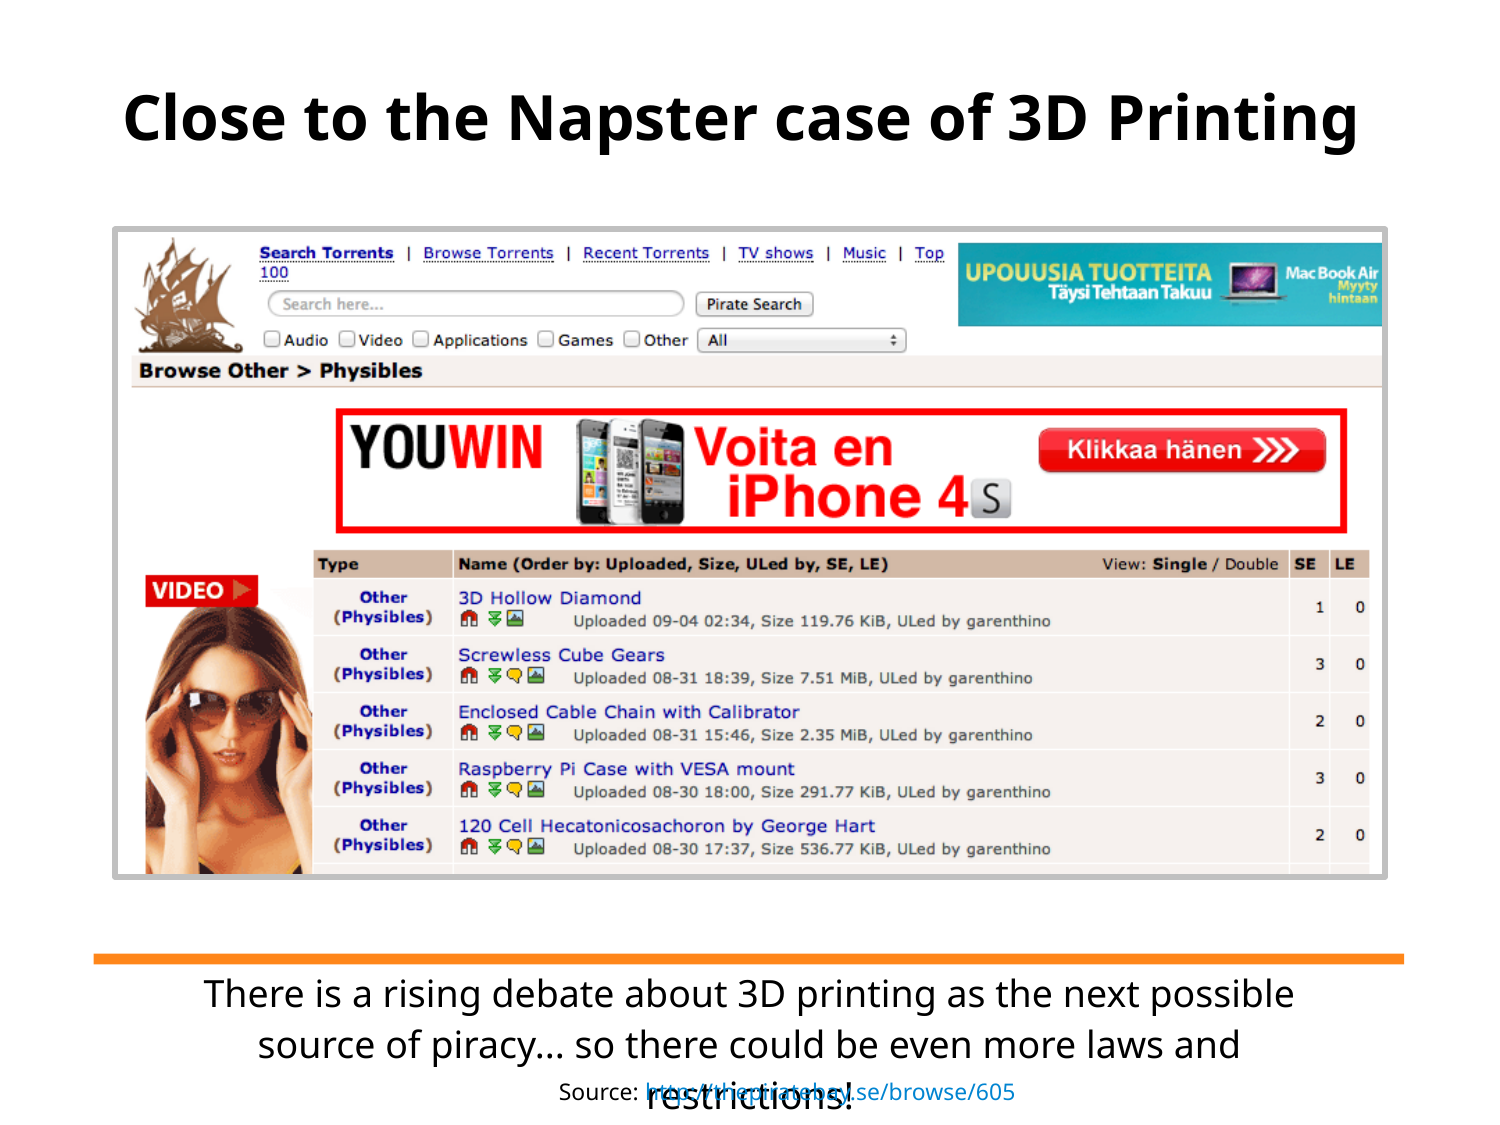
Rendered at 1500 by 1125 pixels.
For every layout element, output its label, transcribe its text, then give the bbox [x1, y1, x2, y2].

text_box There is a rising debate about 3D printing as the next possible source of piracy... so there could be even more laws and restrictions! [172, 960, 1328, 1073]
text_box Source: http://thepiratebay.se/browse/605 [543, 1068, 987, 1113]
picture [0, 0, 1500, 1125]
title Close to the Napster case of 3D Printing [75, 44, 1426, 188]
